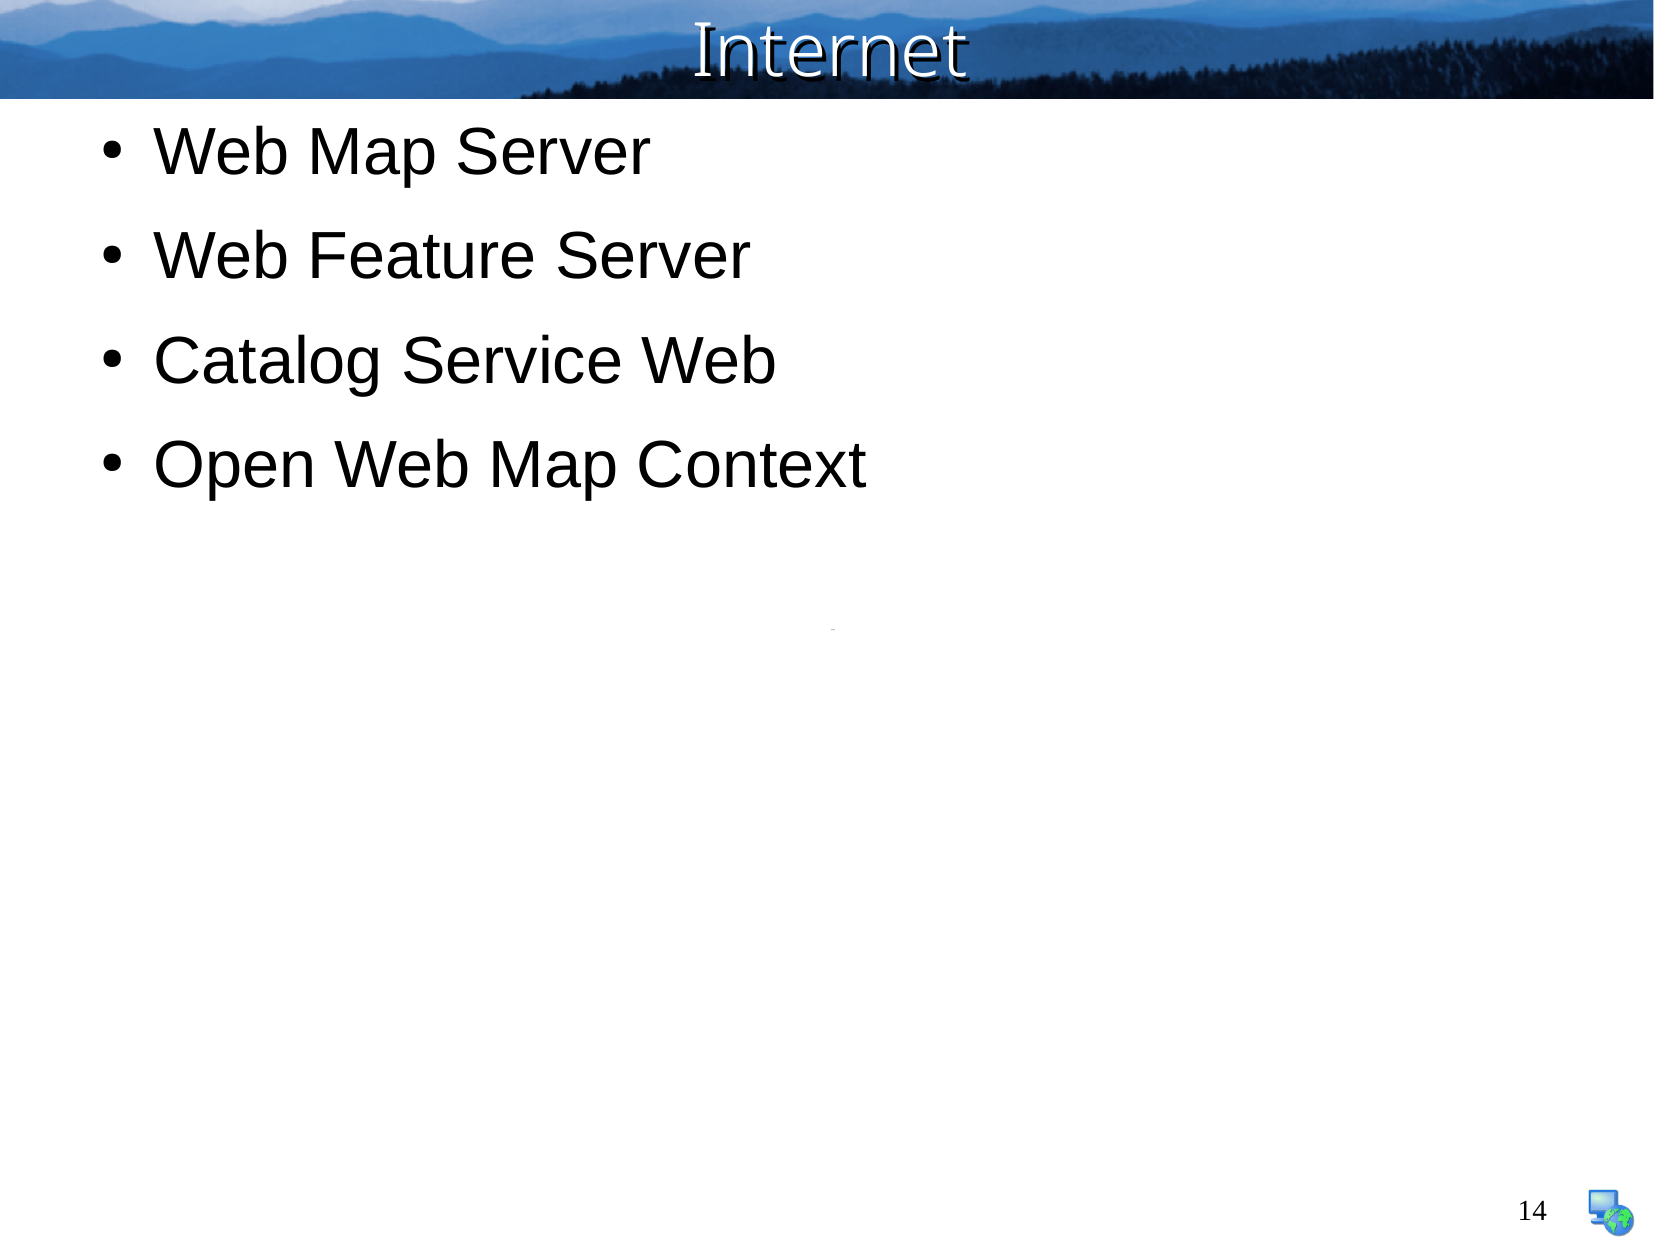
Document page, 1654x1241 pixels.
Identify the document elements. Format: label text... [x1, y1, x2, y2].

list Web Map Server Web Feature Server Catalog Service Web Open Web Map Context [82, 114, 1571, 1184]
picture [0, 0, 1654, 99]
picture [1588, 1189, 1635, 1238]
title Internet [49, 0, 1611, 96]
